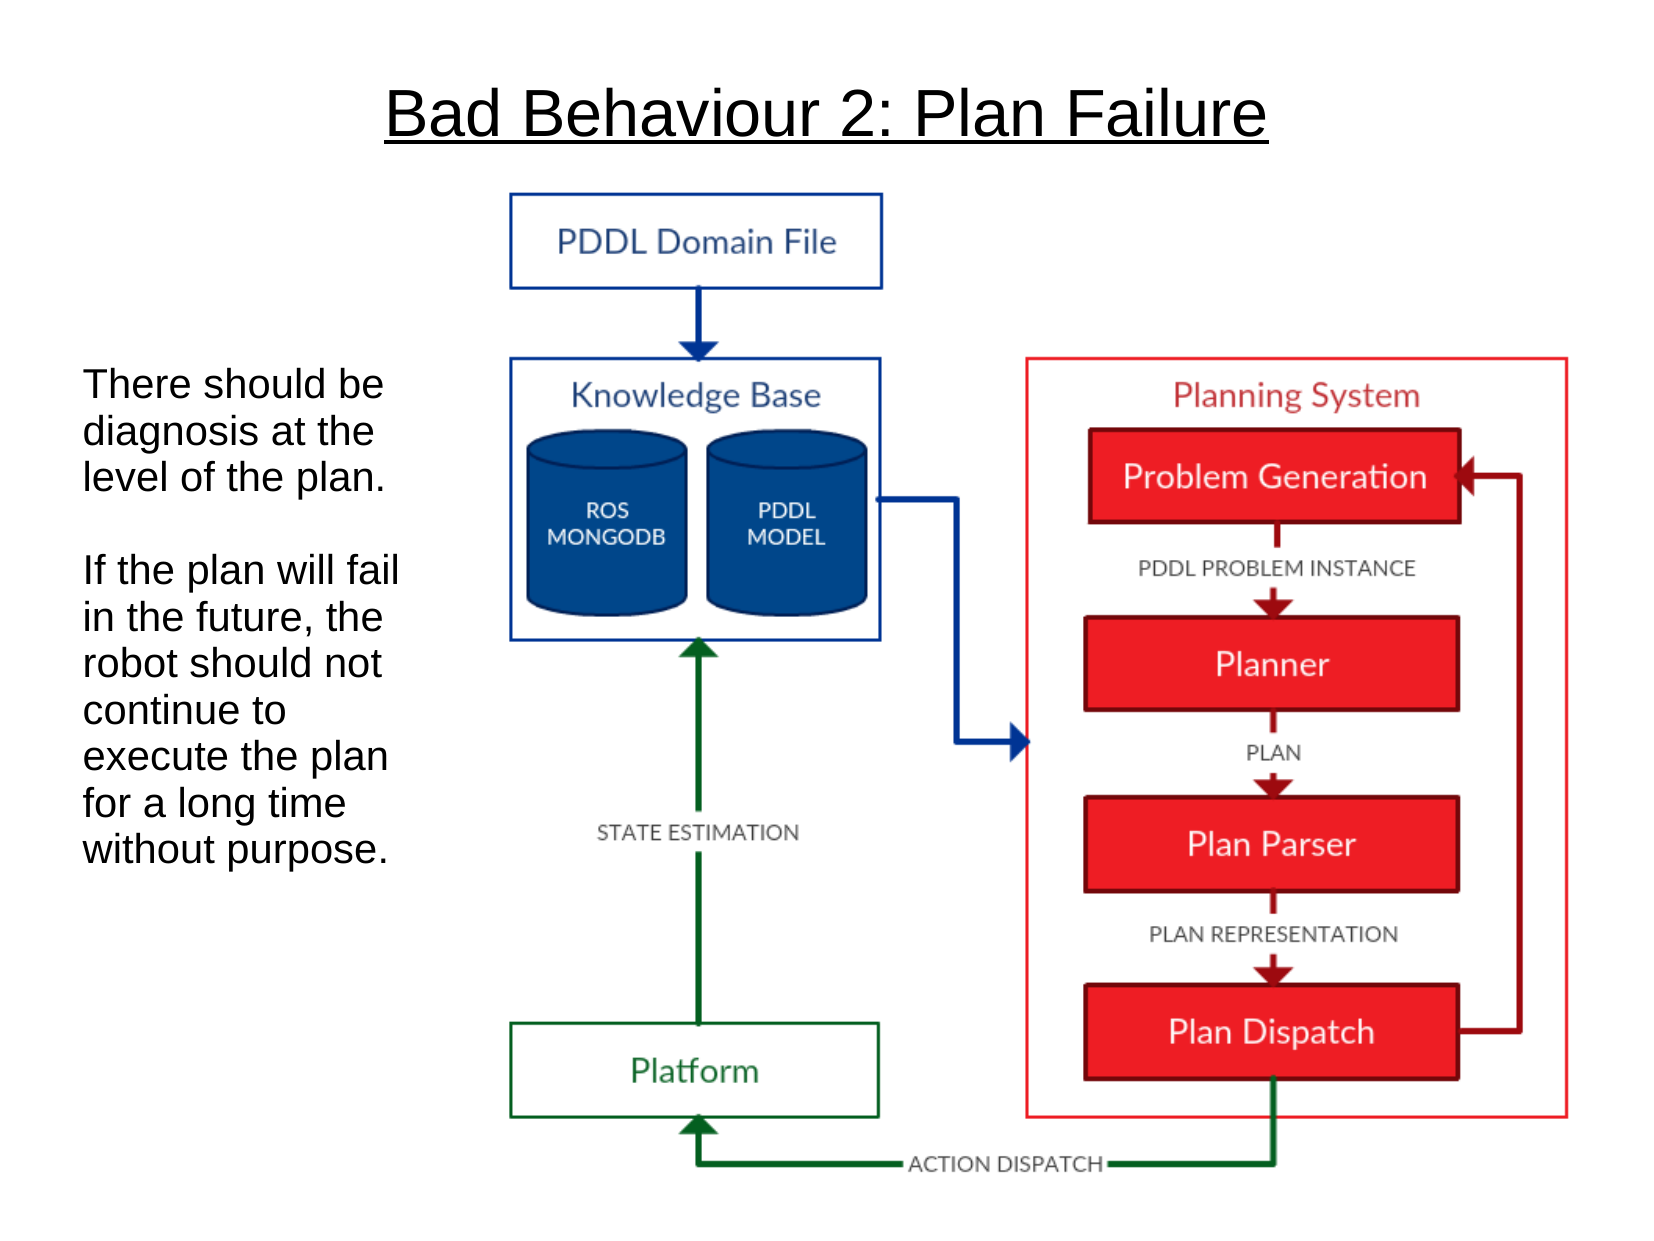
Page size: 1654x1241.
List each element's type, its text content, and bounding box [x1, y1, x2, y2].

title Bad Behaviour 2: Plan Failure [82, 49, 1571, 178]
picture [483, 168, 1595, 1205]
subtitle There should be diagnosis at the level of the plan. If the plan will fail in the future, the robot should not continue to execute the plan for a long time without purpose. [82, 361, 414, 1081]
